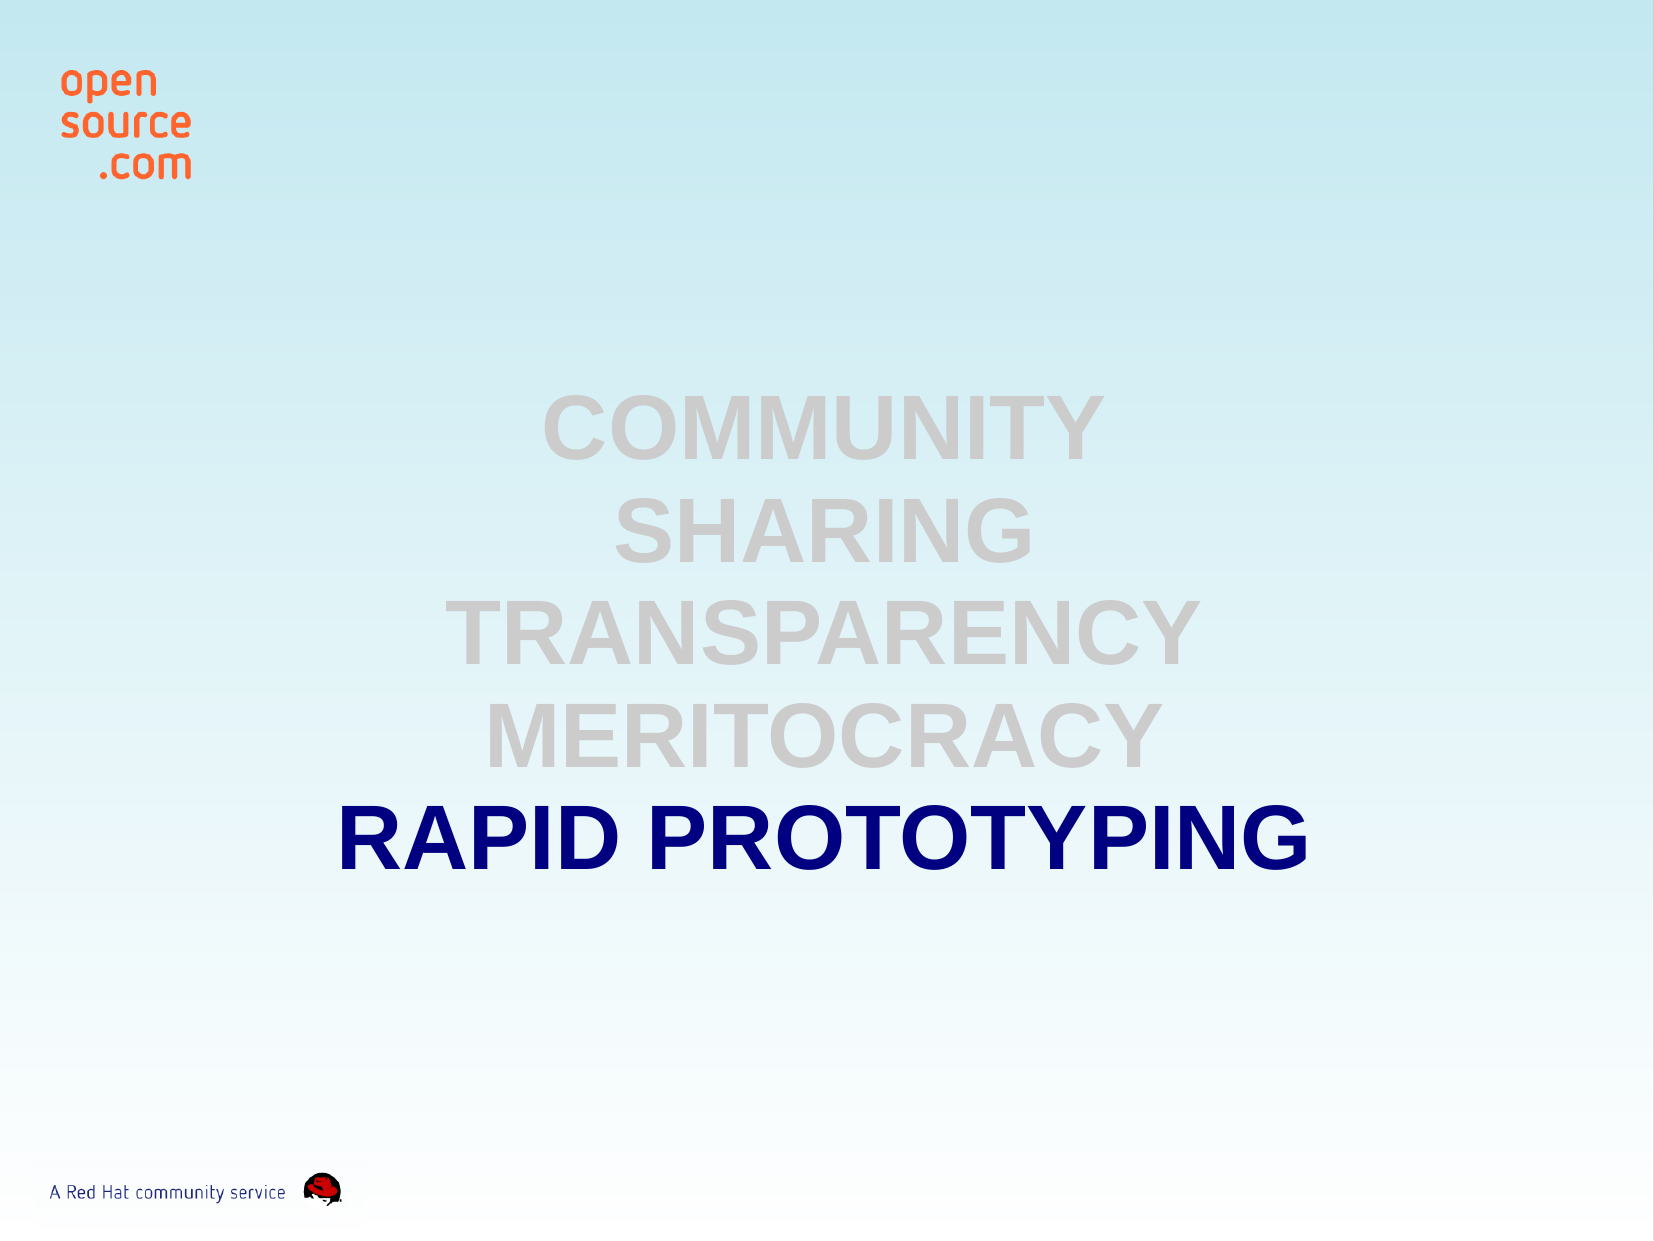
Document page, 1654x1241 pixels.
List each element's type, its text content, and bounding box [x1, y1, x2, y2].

text_box COMMUNITY SHARING TRANSPARENCY MERITOCRACY RAPID PROTOTYPING [80, 103, 1569, 1163]
picture [0, 0, 1654, 1241]
